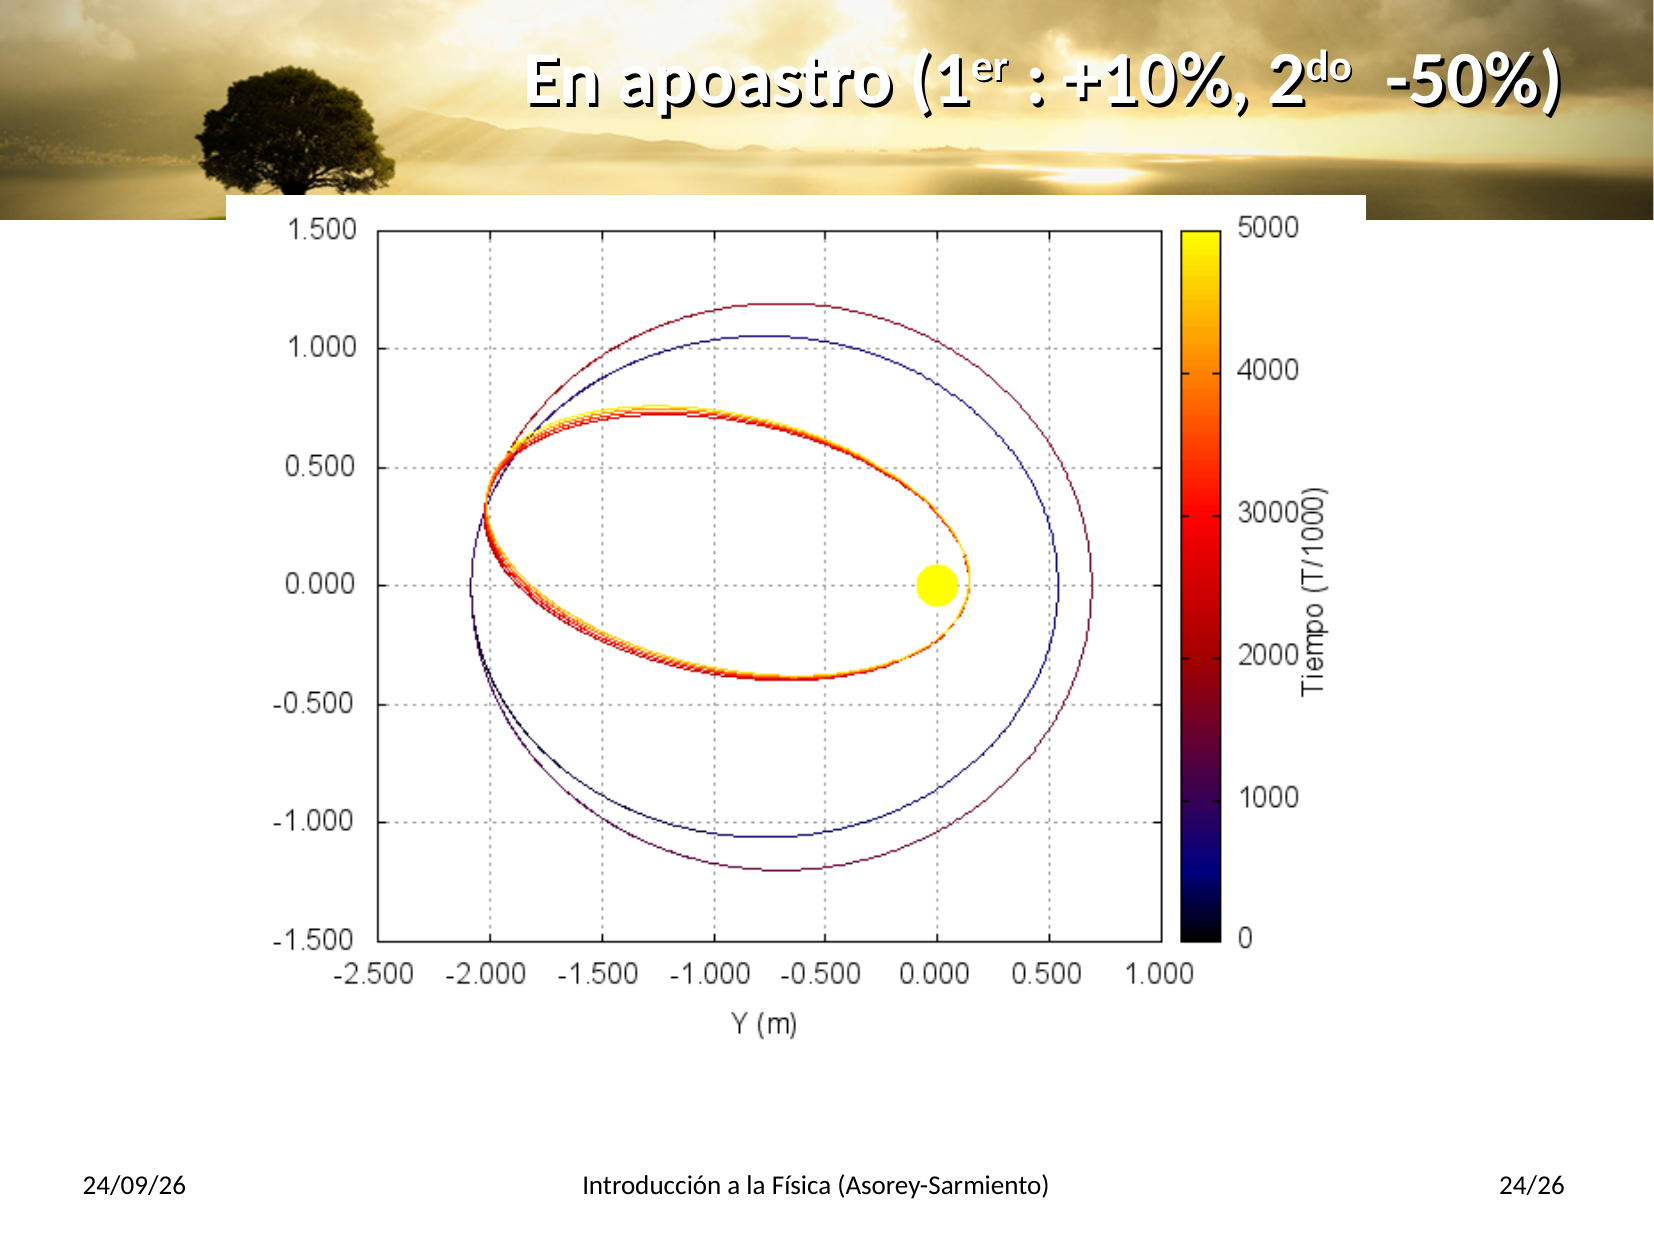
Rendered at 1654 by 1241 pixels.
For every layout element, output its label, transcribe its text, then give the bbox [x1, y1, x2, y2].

title En apoastro (1er : +10%, 2do -50%) [75, 19, 1564, 151]
picture [0, 0, 1654, 1051]
